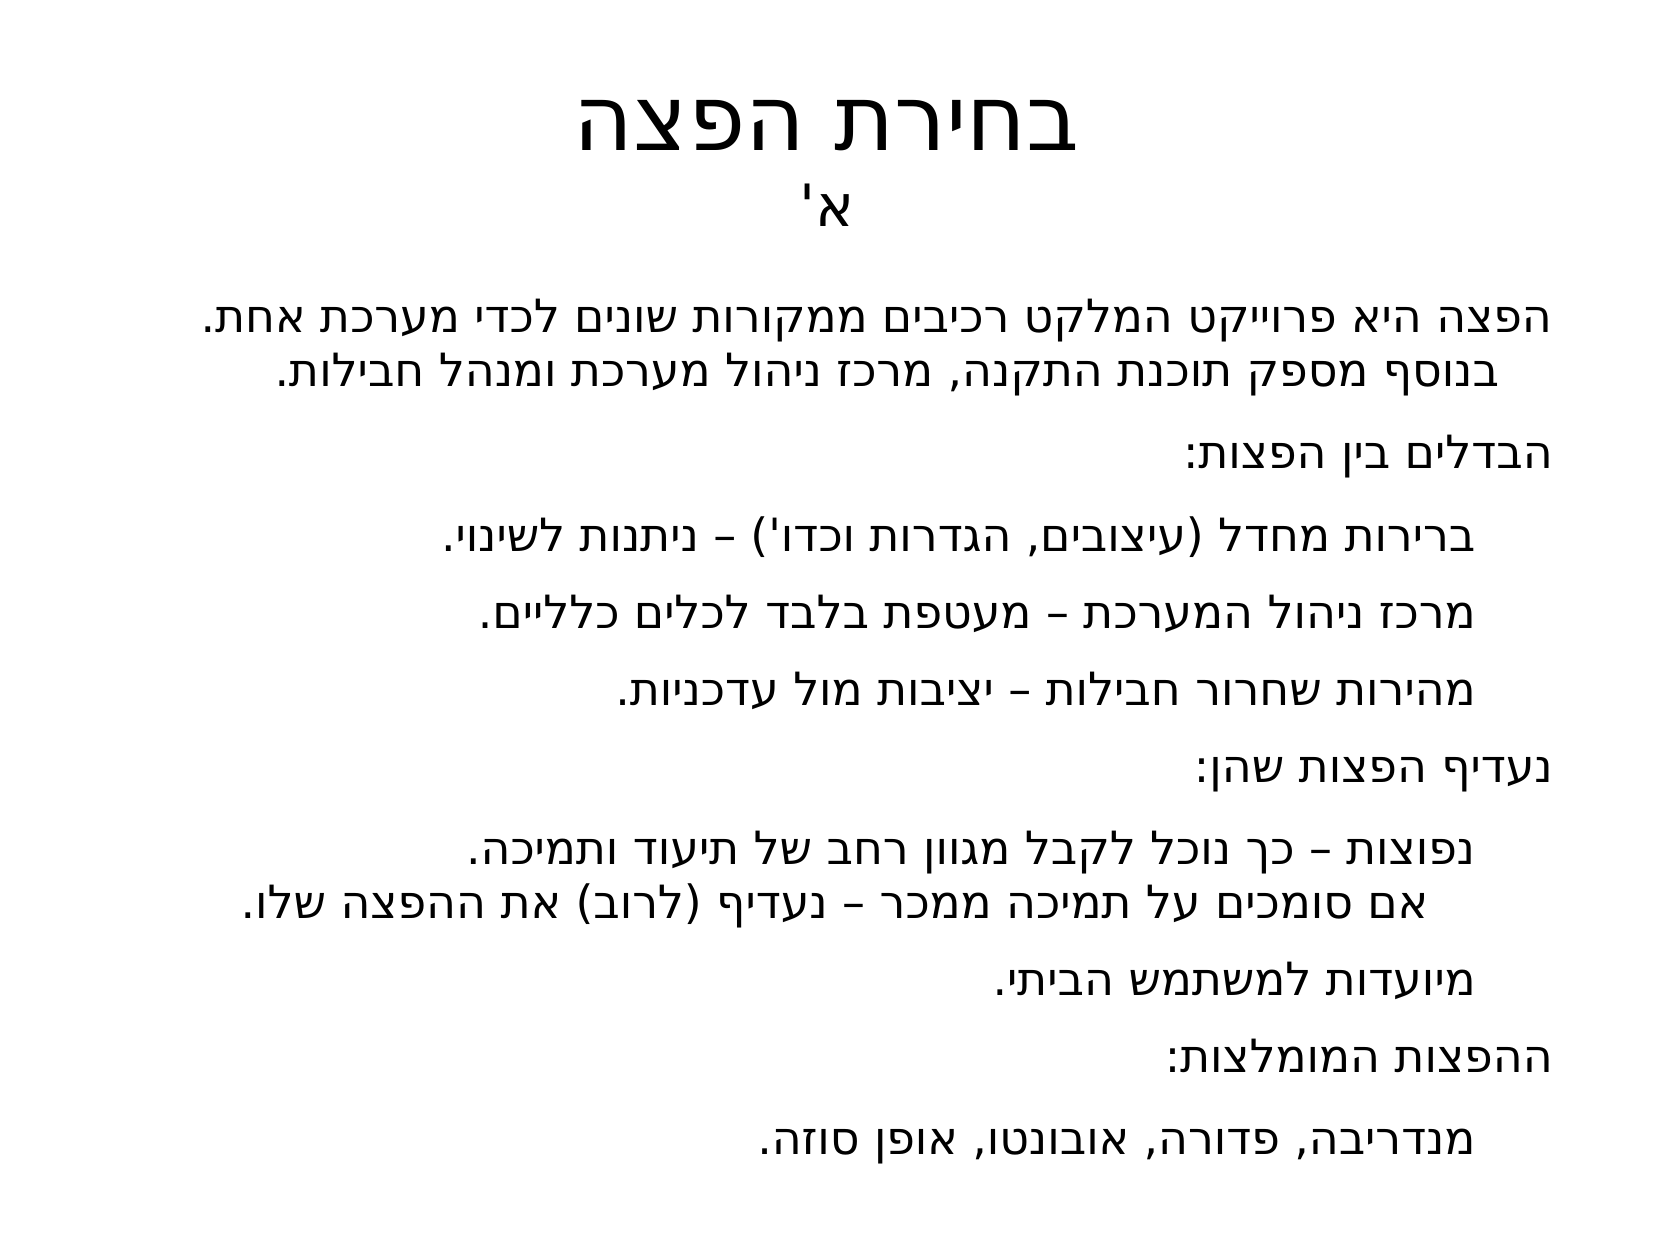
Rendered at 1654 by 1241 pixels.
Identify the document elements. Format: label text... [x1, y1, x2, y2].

title בחירת הפצה א' [82, 56, 1571, 250]
list הפצה היא פרוייקט המלקט רכיבים ממקורות שונים לכדי מערכת אחת. בנוסף מספק תוכנת התקנה, מרכז ניהול מערכת ומנהל חבילות. הבדלים בין הפצות: ברירות מחדל (עיצובים, הגדרות וכדו') – ניתנות לשינוי. מרכז ניהול המערכת – מעטפת בלבד לכלים כלליים. מהירות שחרור חבילות – יציבות מול עדכניות. נעדיף הפצות שהן: נפוצות – כך נוכל לקבל מגוון רחב של תיעוד ותמיכה. אם סומכים על תמיכה ממכר – נעדיף (לרוב) את ההפצה שלו. מיועדות למשתמש הביתי. ההפצות המומלצות: מנדריבה, פדורה, אובונטו, אופן סוזה. [82, 290, 1571, 1193]
